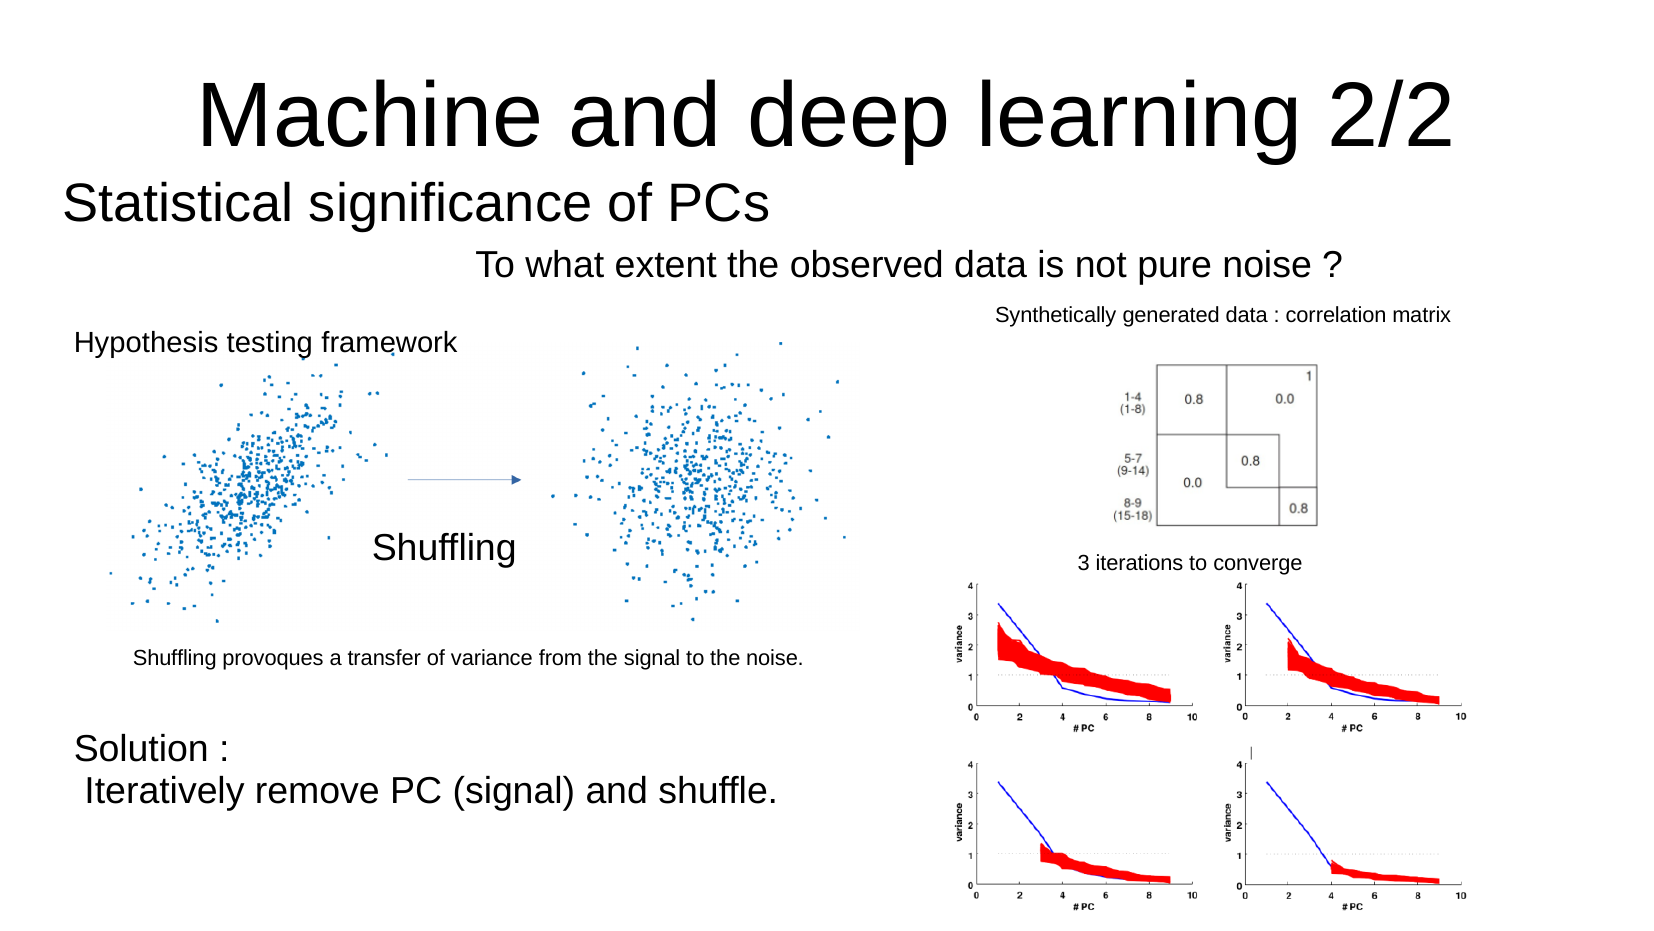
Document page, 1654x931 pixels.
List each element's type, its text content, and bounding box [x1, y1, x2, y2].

title Machine and deep learning 2/2 [82, 37, 1571, 193]
picture [938, 566, 1501, 915]
text_box To what extent the observed data is not pure noise ? [460, 236, 1477, 318]
text_box Statistical significance of PCs [47, 165, 1465, 367]
picture [1110, 395, 1329, 532]
text_box Shuffling provoques a transfer of variance from the signal to the noise. [118, 637, 827, 720]
picture [106, 418, 860, 631]
text_box Hypothesis testing framework [59, 318, 1075, 418]
text_box 3 iterations to converge [1062, 543, 1654, 643]
text_box Solution : Iteratively remove PC (signal) and shuffle. [59, 720, 959, 862]
text_box Shuffling [357, 519, 558, 579]
text_box Synthetically generated data : correlation matrix [980, 295, 1654, 395]
